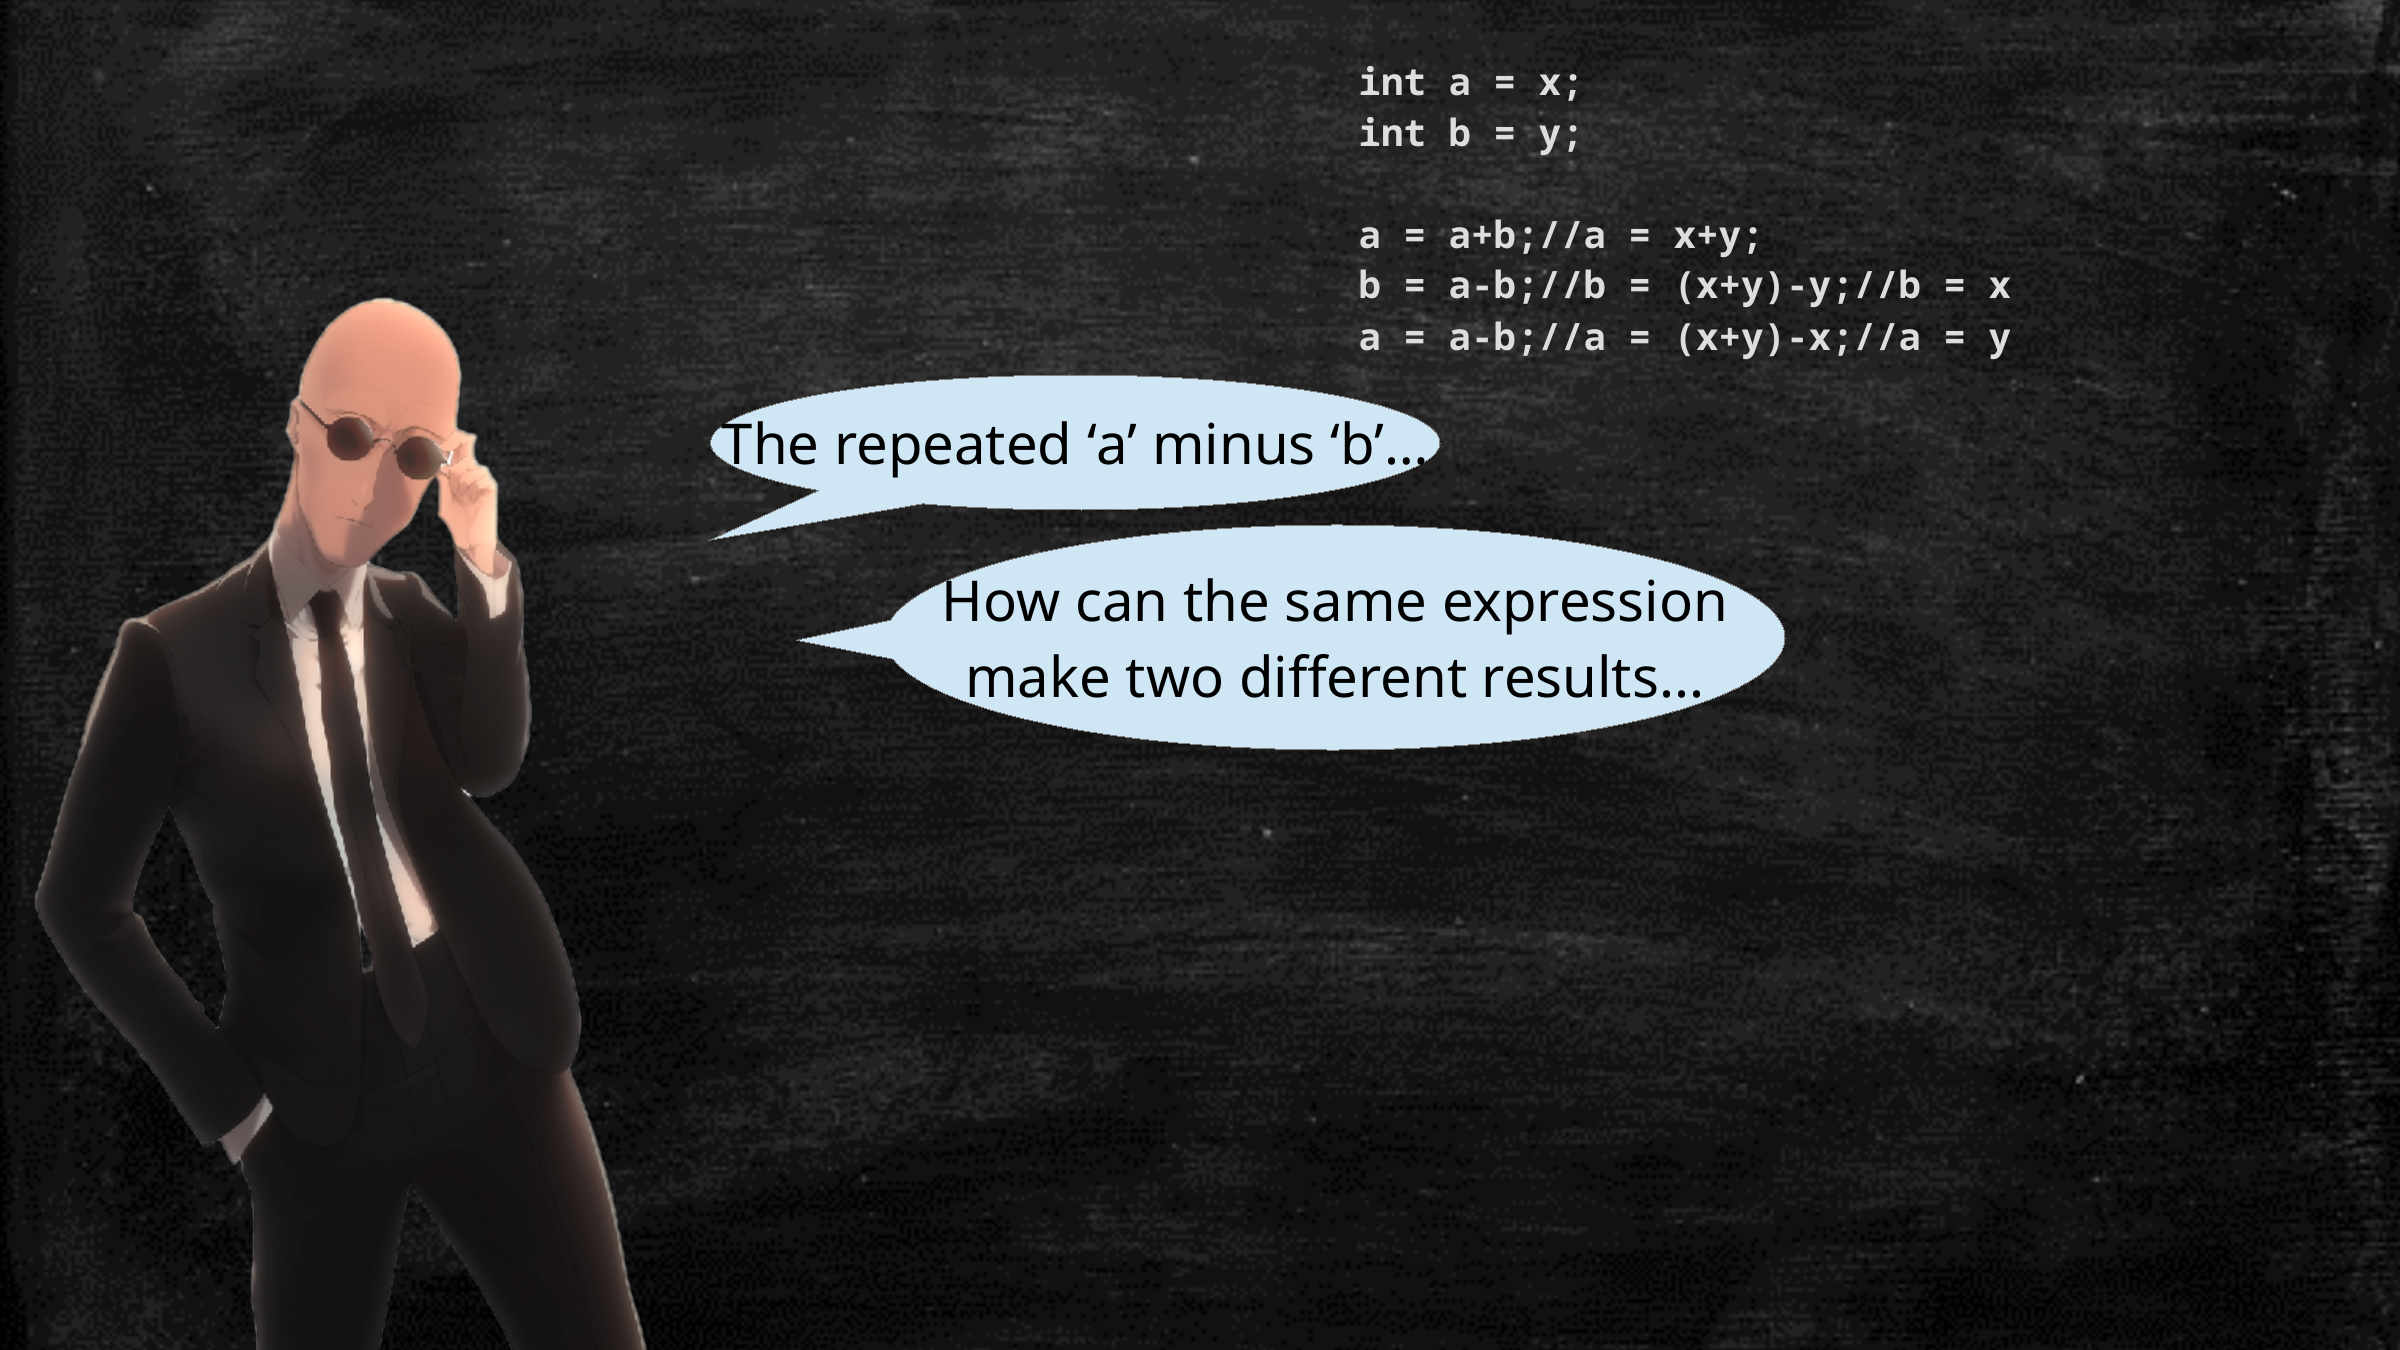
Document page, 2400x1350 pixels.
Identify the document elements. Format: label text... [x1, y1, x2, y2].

picture [0, 0, 2400, 1350]
text_box The repeated ‘a’ minus ‘b’… [964, 374, 1441, 511]
text_box int a = x; int b = y; a = a+b;//a = x+y; b = a-b;//b = (x+y)-y;//b = x a = a-b;//a = (x+y)-x;//a = y [1343, 47, 2400, 1035]
text_box How can the same expression make two different results... [964, 524, 1786, 751]
